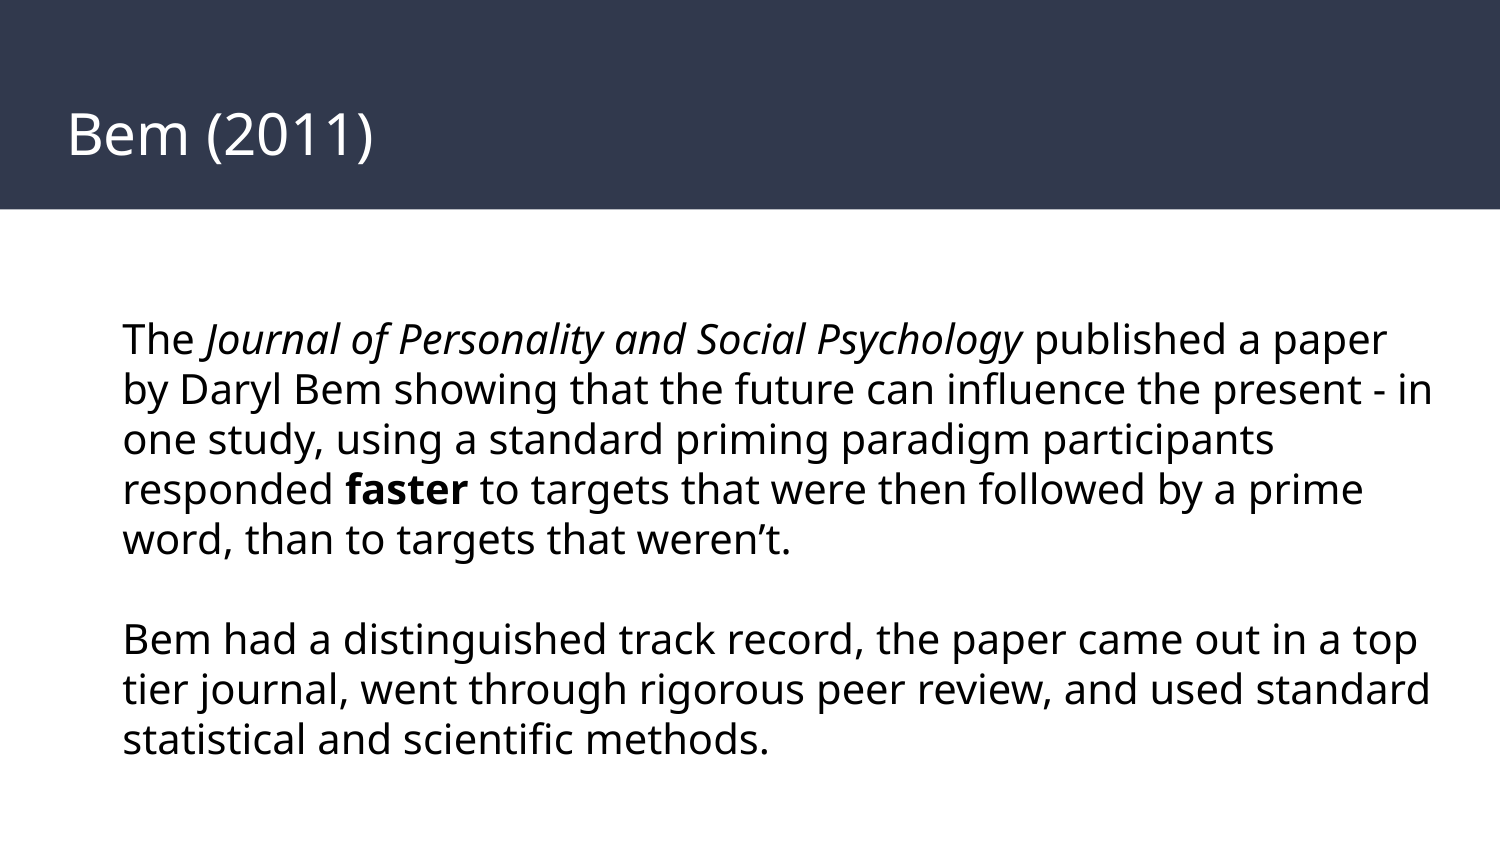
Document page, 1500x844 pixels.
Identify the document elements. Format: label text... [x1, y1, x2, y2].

text_box The Journal of Personality and Social Psychology published a paper by Daryl Bem showing that the future can influence the present - in one study, using a standard priming paradigm participants responded faster to targets that were then followed by a prime word, than to targets that weren’t. Bem had a distinguished track record, the paper came out in a top tier journal, went through rigorous peer review, and used standard statistical and scientific methods. [107, 297, 1449, 821]
title Bem (2011) [51, 82, 1449, 185]
